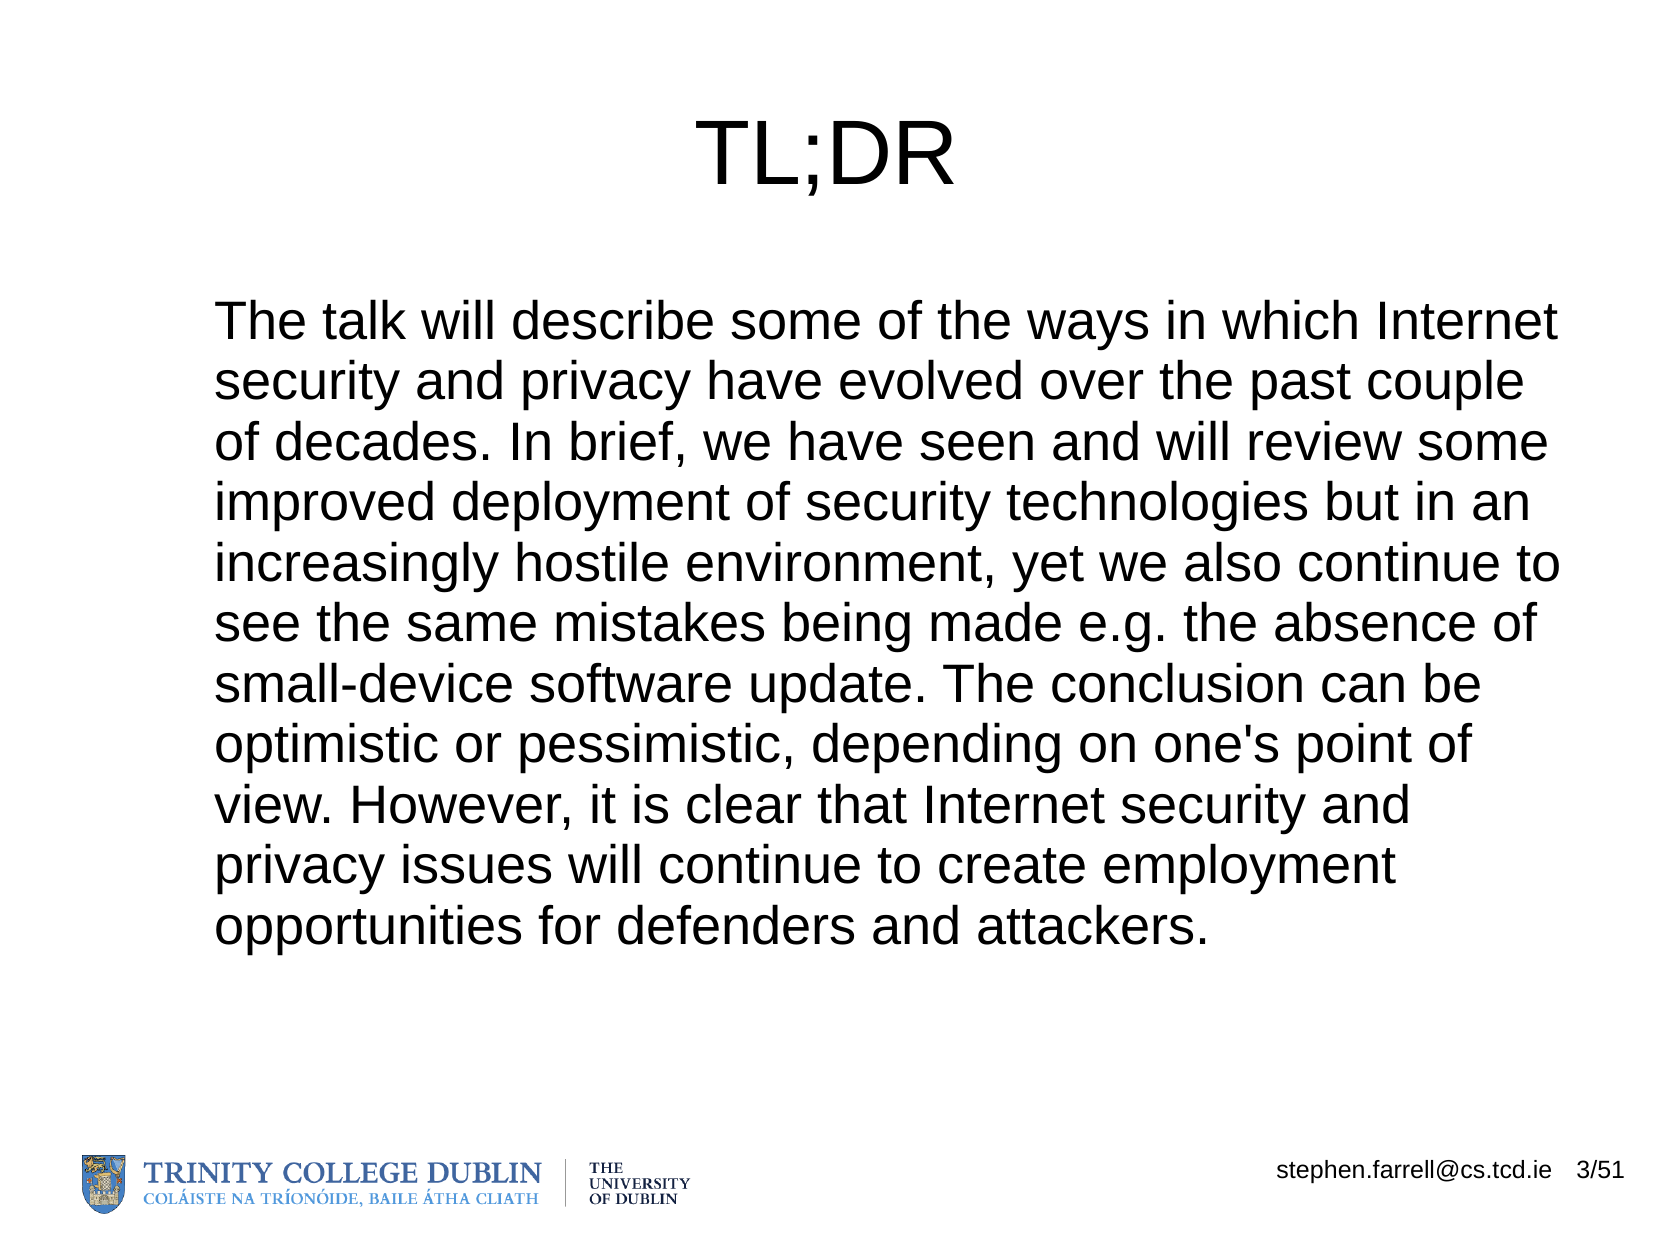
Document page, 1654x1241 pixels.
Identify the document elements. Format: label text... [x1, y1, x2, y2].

title TL;DR [82, 49, 1571, 257]
list The talk will describe some of the ways in which Internet security and privacy have evolved over the past couple of decades. In brief, we have seen and will review some improved deployment of security technologies but in an increasingly hostile environment, yet we also continue to see the same mistakes being made e.g. the absence of small-device software update. The conclusion can be optimistic or pessimistic, depending on one's point of view. However, it is clear that Internet security and privacy issues will continue to create employment opportunities for defenders and attackers. [82, 290, 1571, 1010]
picture [82, 1155, 694, 1214]
